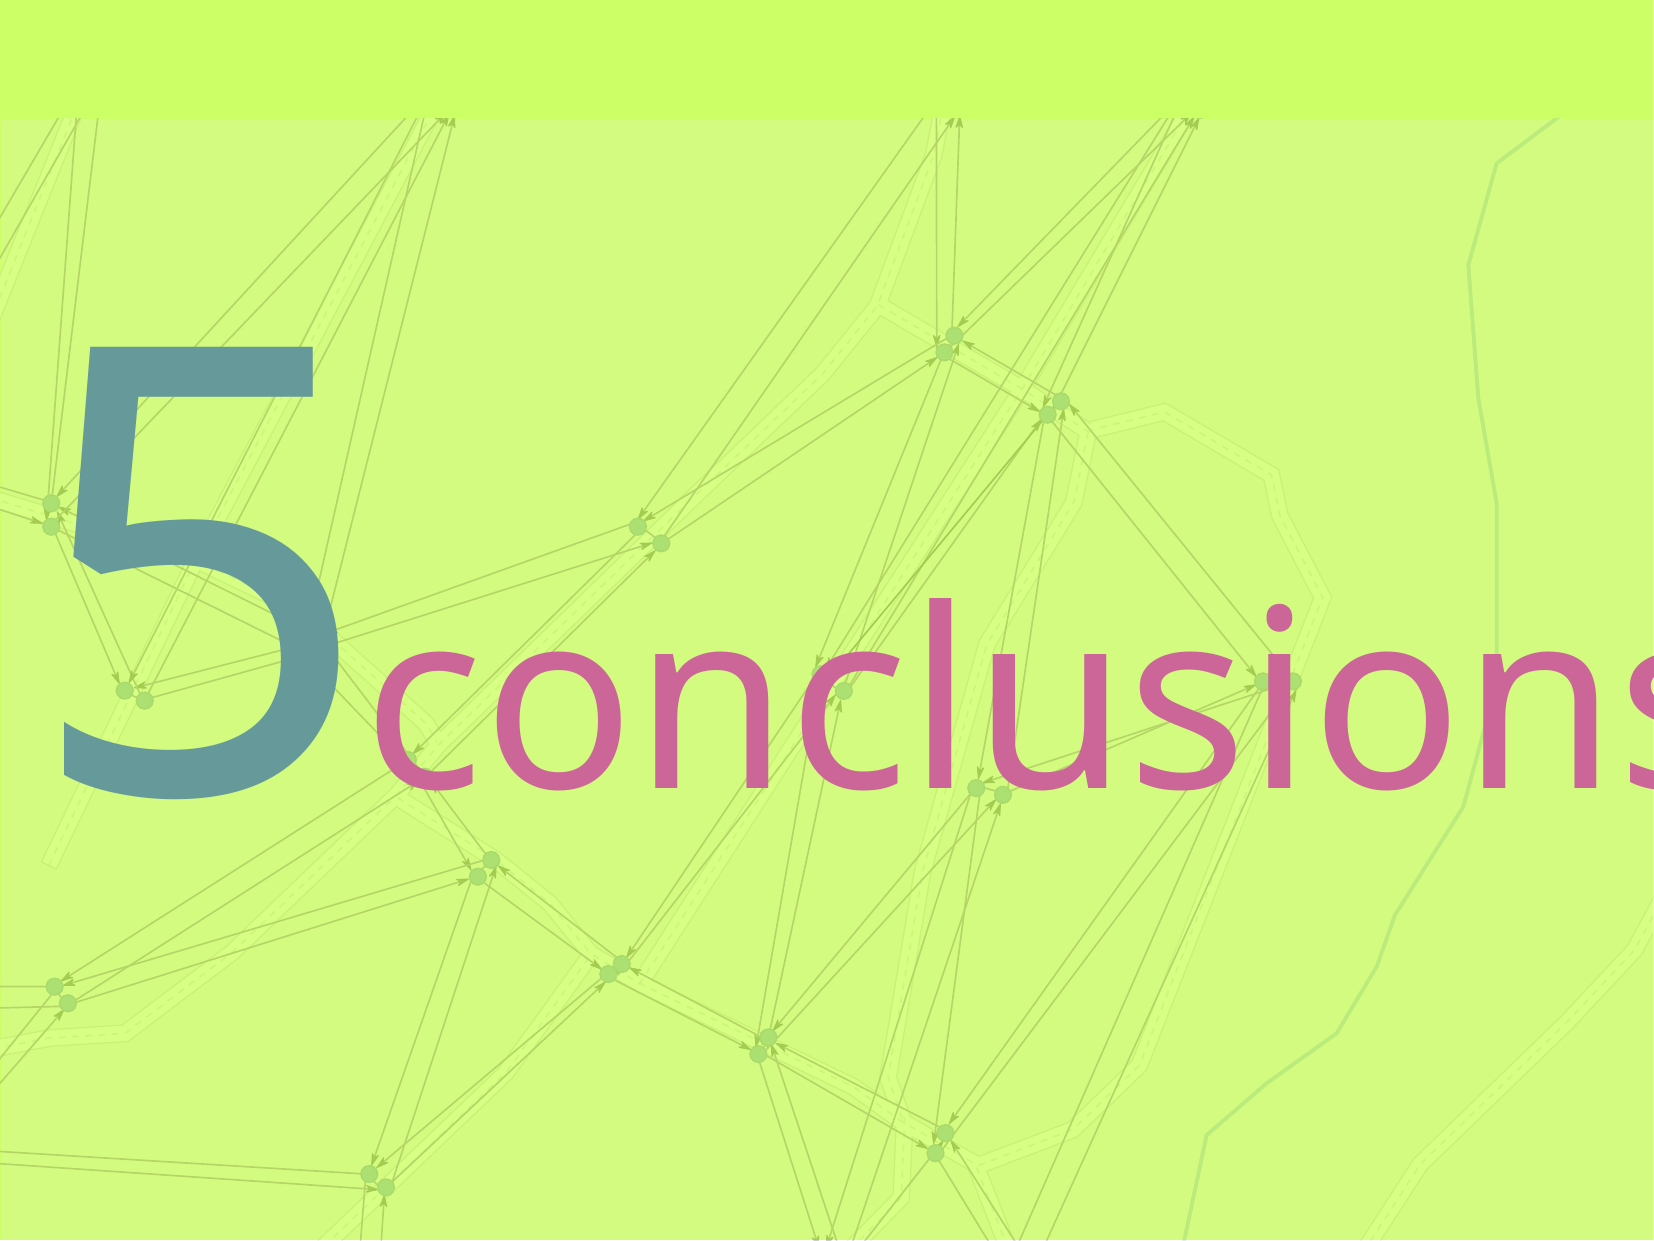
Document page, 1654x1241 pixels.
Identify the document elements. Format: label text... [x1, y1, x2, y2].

text_box conclusions [348, 514, 1605, 910]
picture [0, 118, 1654, 1241]
text_box 5 [0, 118, 405, 884]
